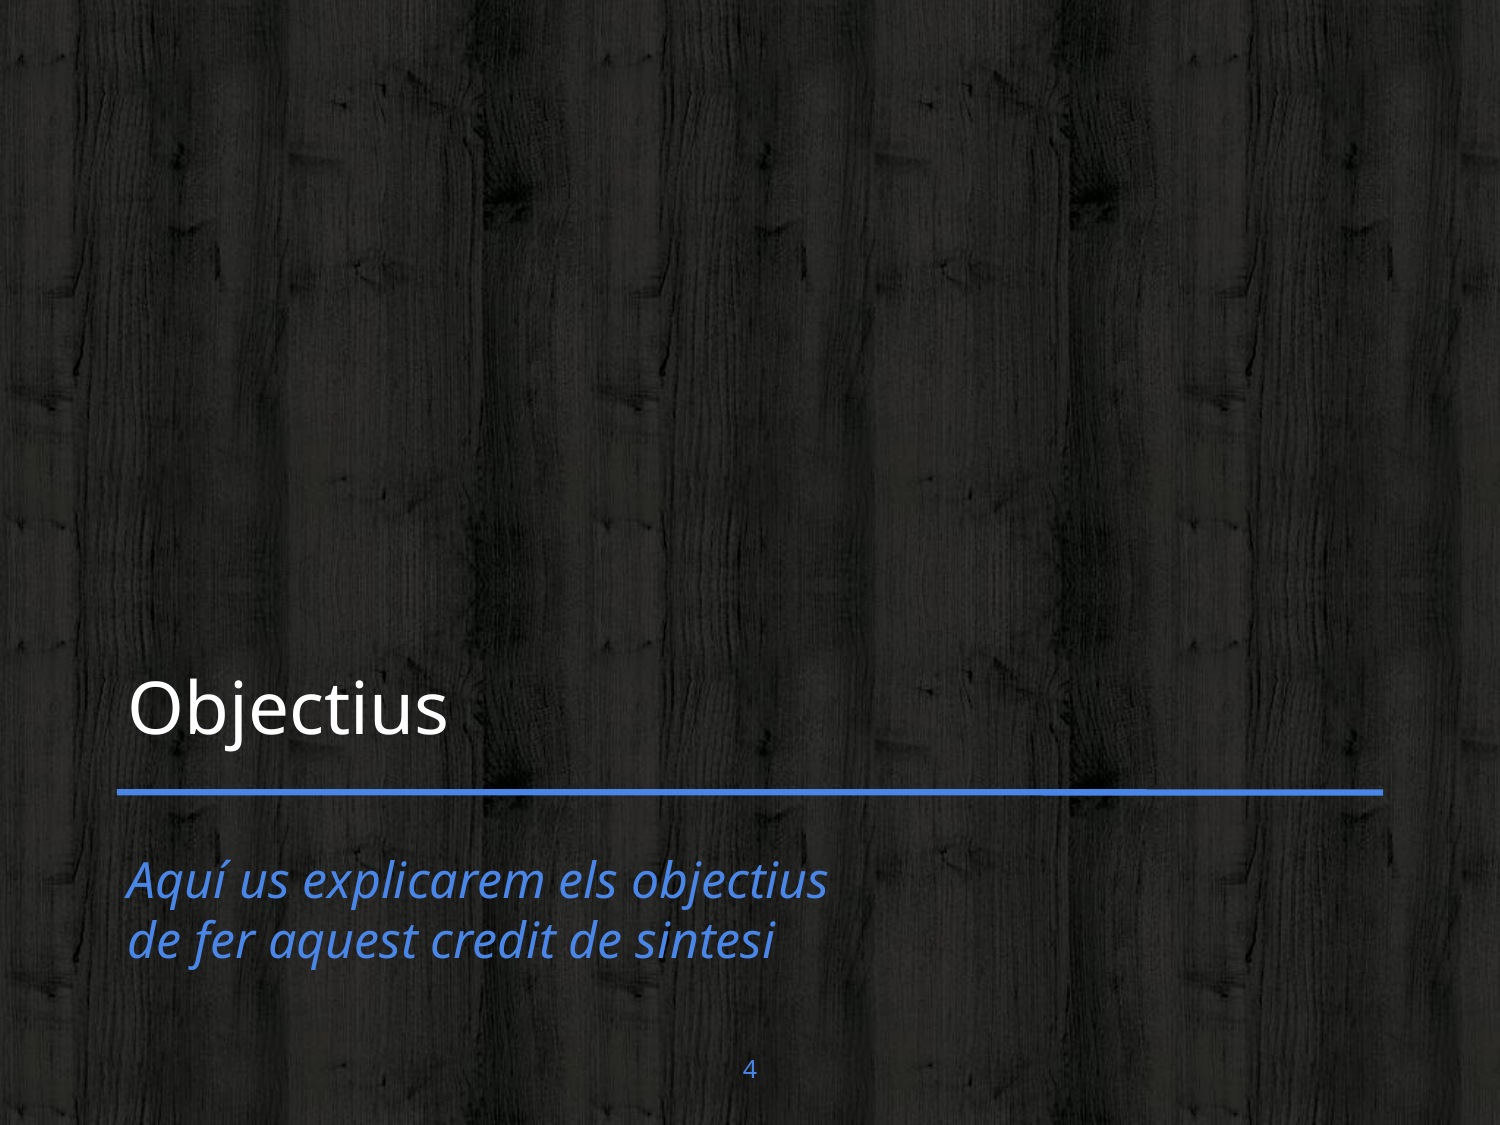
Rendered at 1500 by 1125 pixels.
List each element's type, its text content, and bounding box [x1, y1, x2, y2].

title Objectius [112, 510, 790, 765]
picture [0, 0, 1500, 1125]
subtitle Aquí us explicarem els objectius de fer aquest credit de sintesi [112, 833, 905, 1006]
slide_number 4 [705, 1038, 795, 1125]
